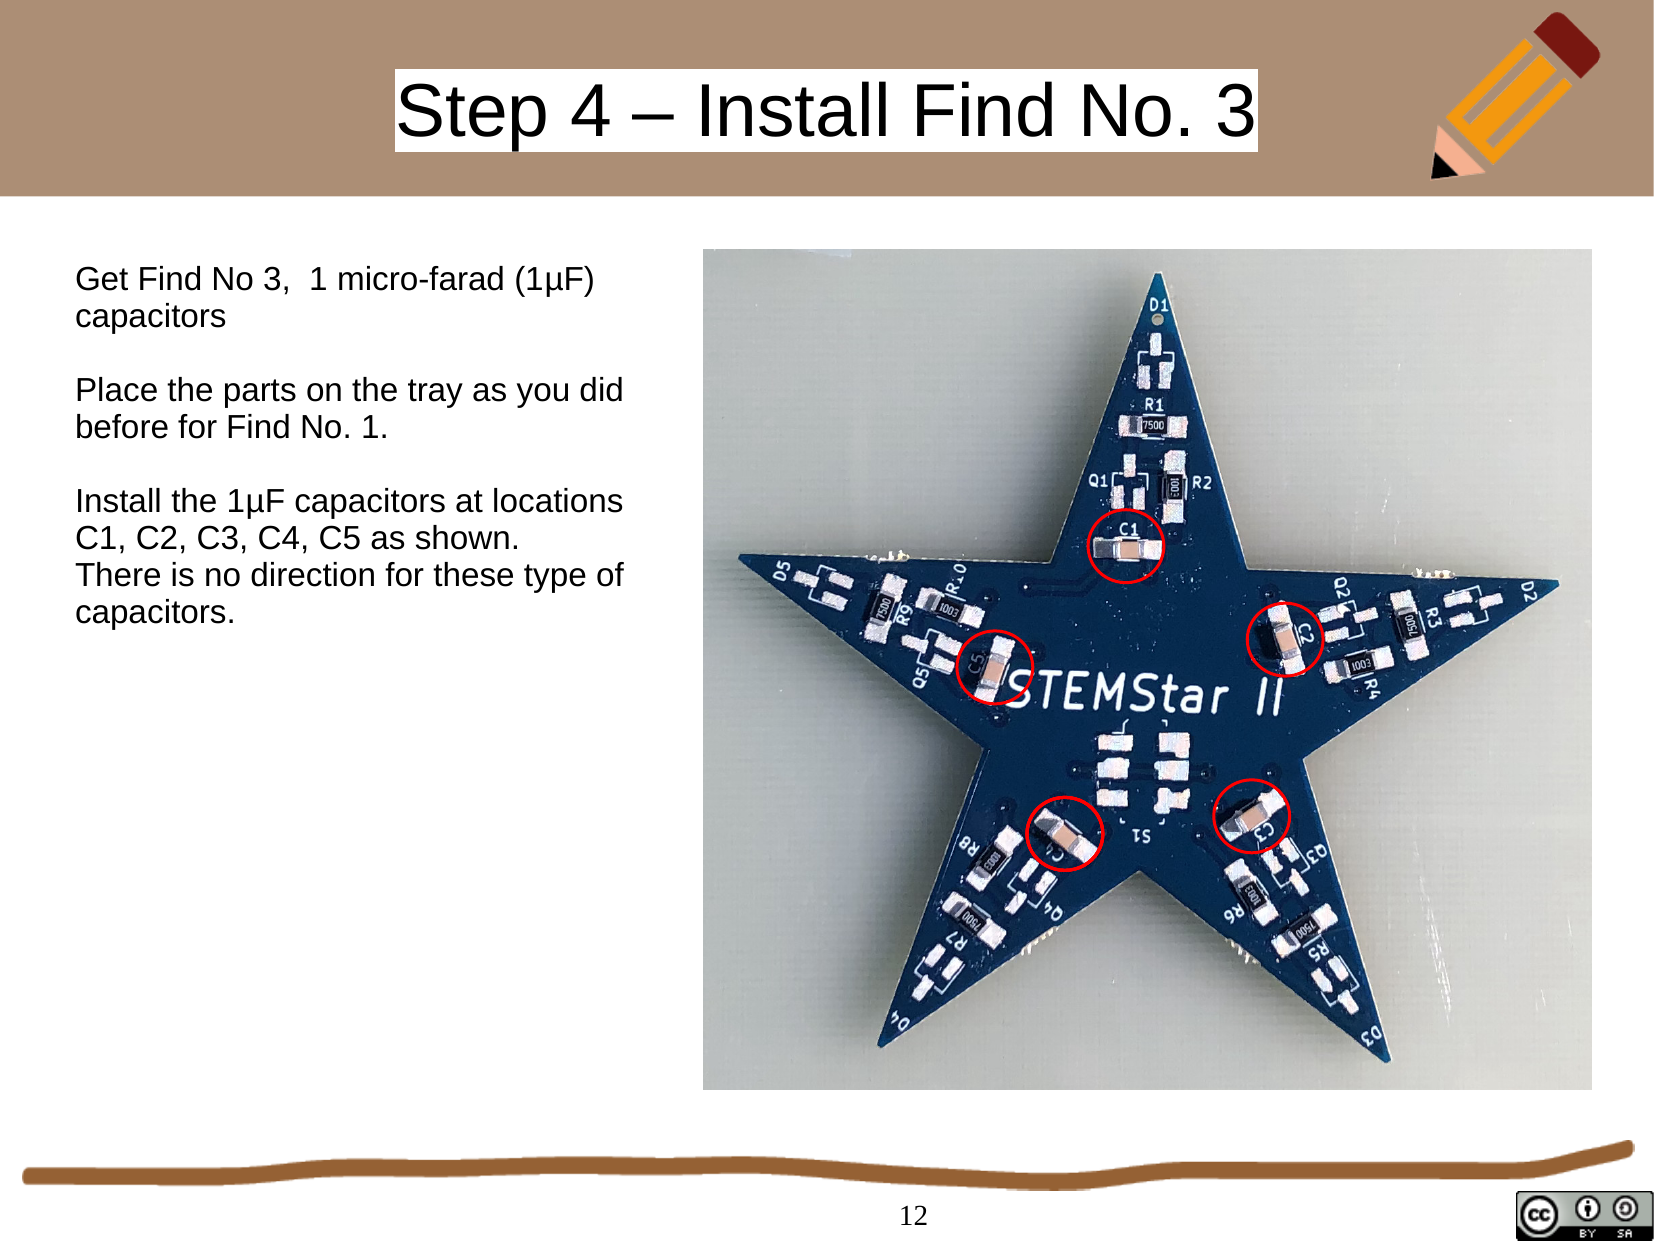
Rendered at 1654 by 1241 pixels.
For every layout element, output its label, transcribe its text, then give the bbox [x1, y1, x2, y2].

picture [22, 1140, 1654, 1241]
text_box Get Find No 3, 1 micro-farad (1µF) capacitors Place the parts on the tray as you did before for Find No. 1. Install the 1µF capacitors at locations C1, C2, C3, C4, C5 as shown. There is no direction for these type of capacitors. [24, 252, 672, 638]
picture [1430, 12, 1601, 181]
title Step 4 – Install Find No. 3 [82, 49, 1571, 172]
picture [703, 249, 1592, 1090]
